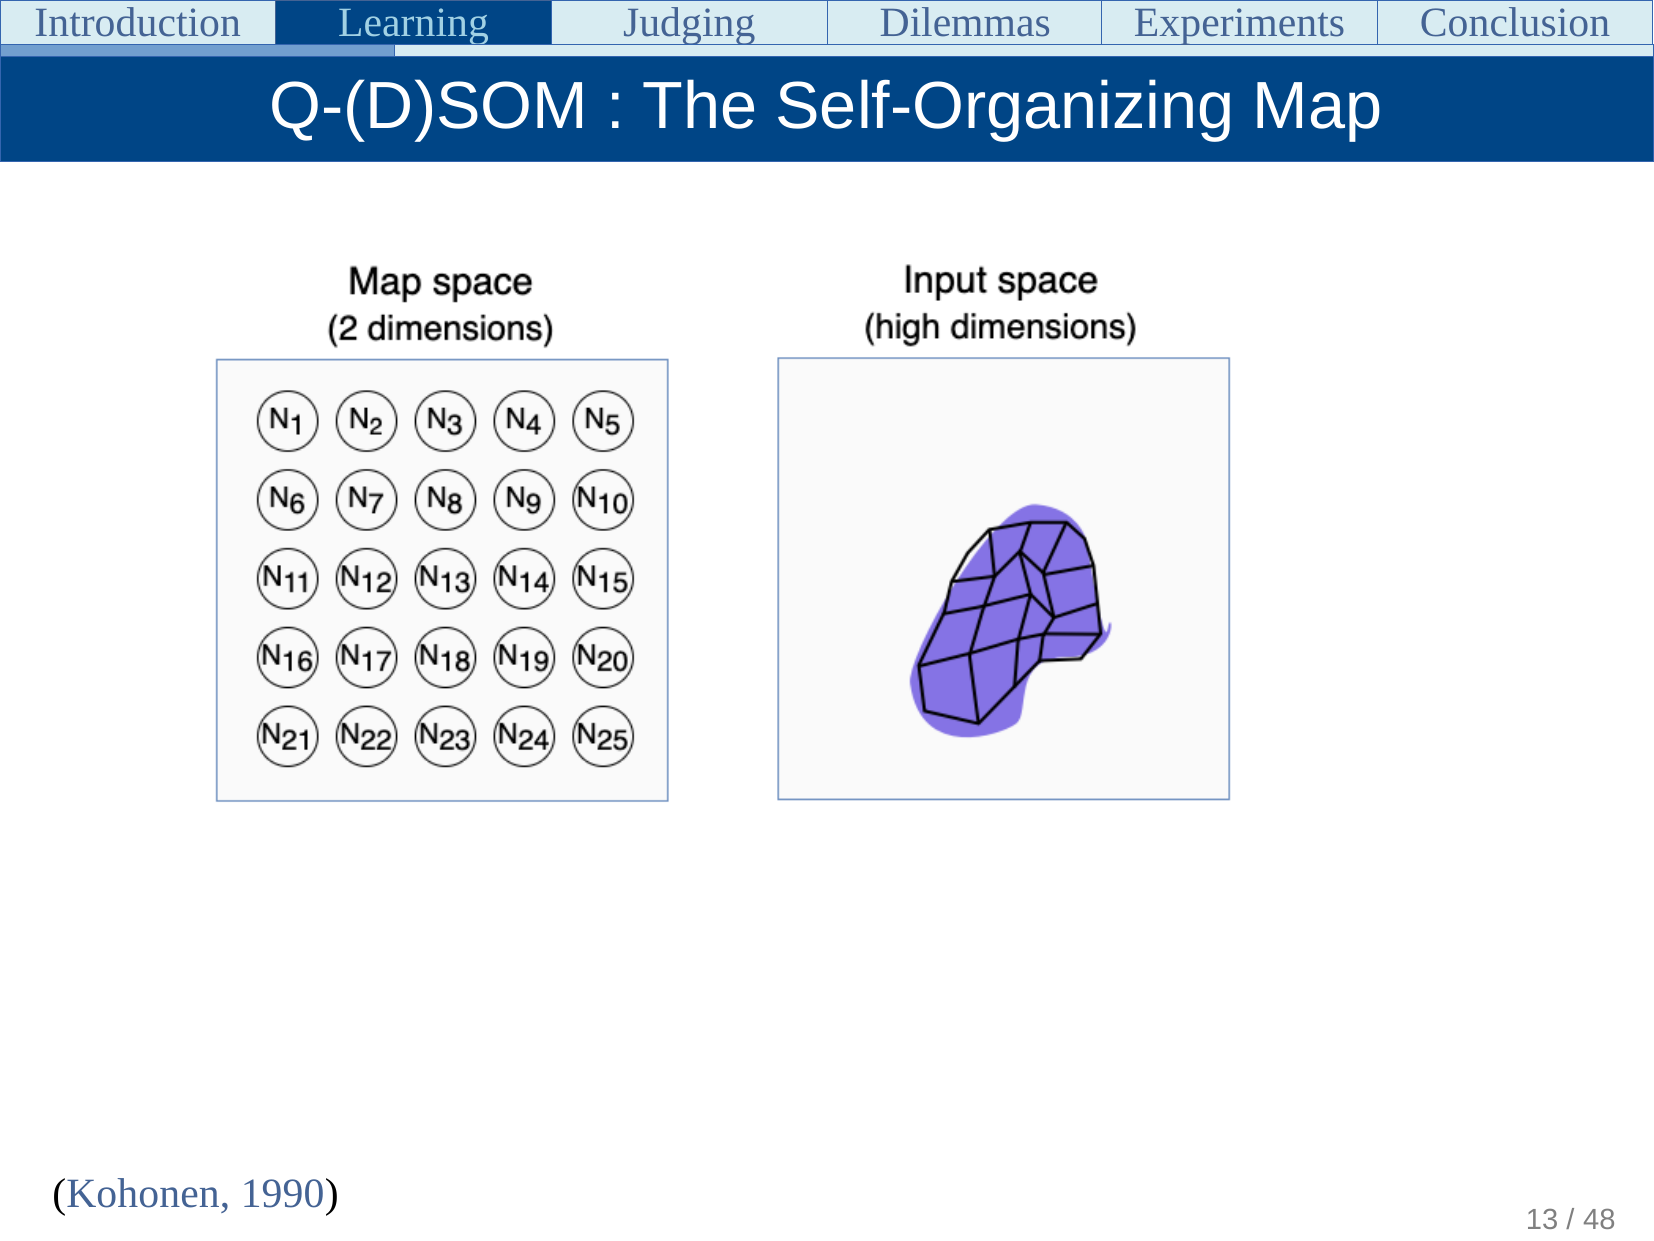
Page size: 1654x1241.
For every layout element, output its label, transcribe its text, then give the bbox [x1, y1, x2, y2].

text_box (Kohonen, 1990) [37, 1163, 376, 1224]
title Q-(D)SOM : The Self-Organizing Map [0, 53, 1654, 159]
picture [5, 170, 1645, 1163]
text_box [0, 44, 395, 57]
